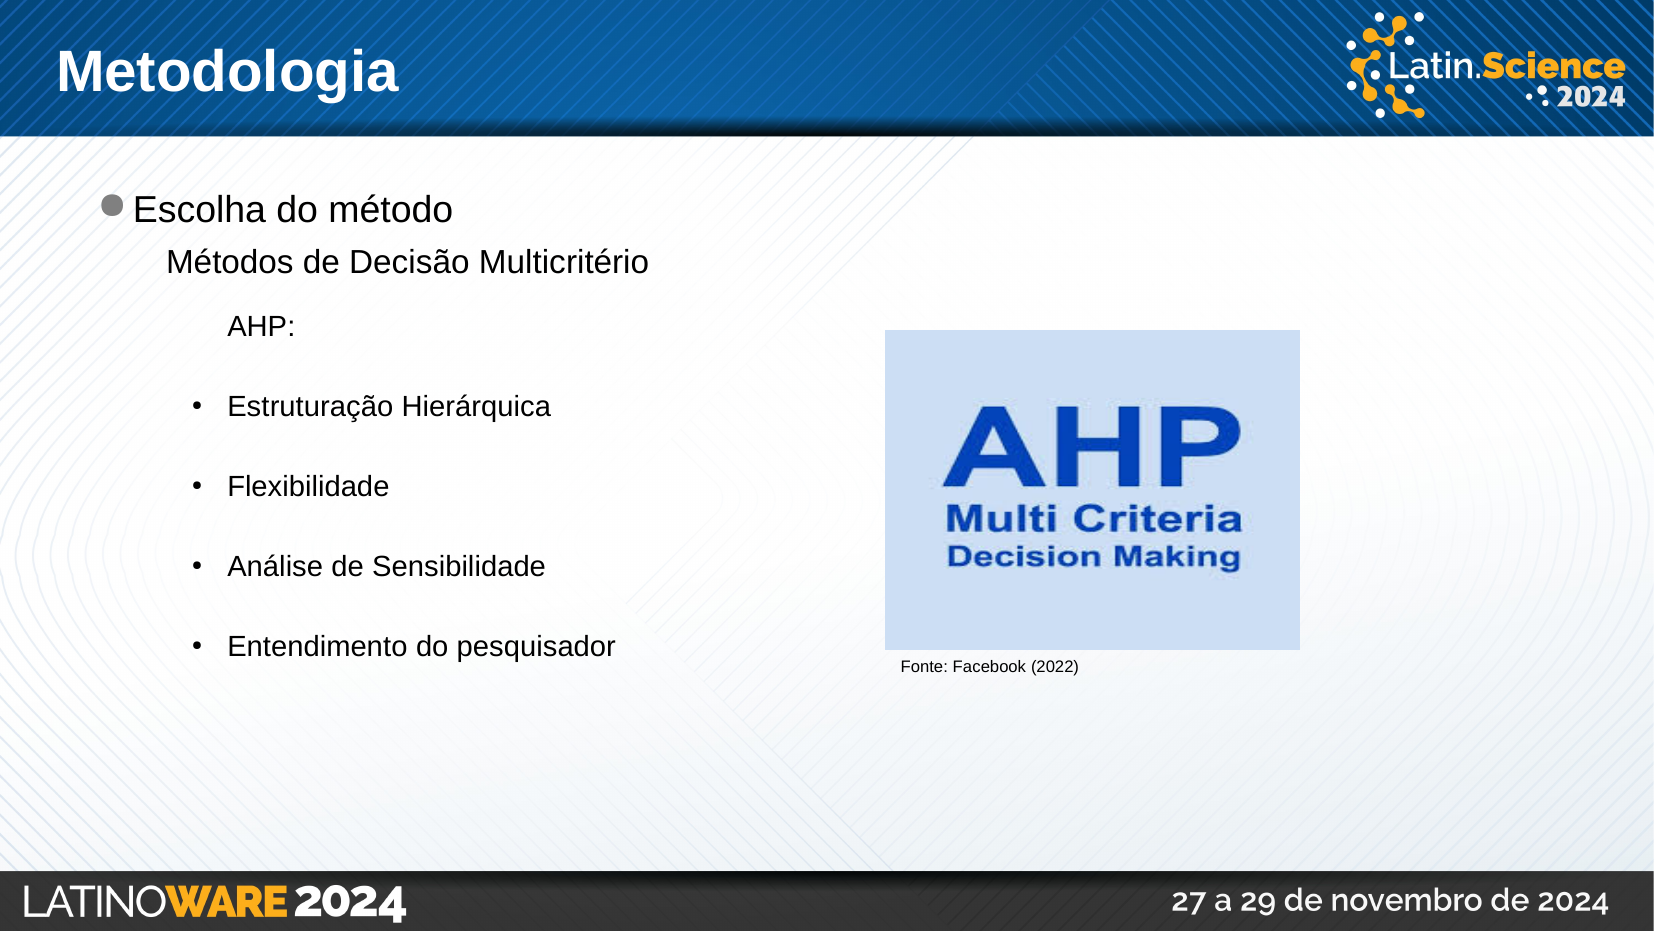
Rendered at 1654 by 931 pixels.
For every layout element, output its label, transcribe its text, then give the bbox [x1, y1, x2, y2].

text_box Escolha do método​ [82, 177, 1571, 815]
text_box Métodos de Decisão Multicritério​ [118, 236, 857, 289]
text_box Metodologia​ [41, 8, 1300, 129]
text_box Fonte: Facebook (2022)​ [885, 649, 1625, 684]
text_box AHP:​ Estruturação Hierárquica​ Flexibilidade​ Análise de Sensibilidade​ Entendimento do pesquisador [177, 302, 916, 671]
picture [0, 0, 1654, 931]
